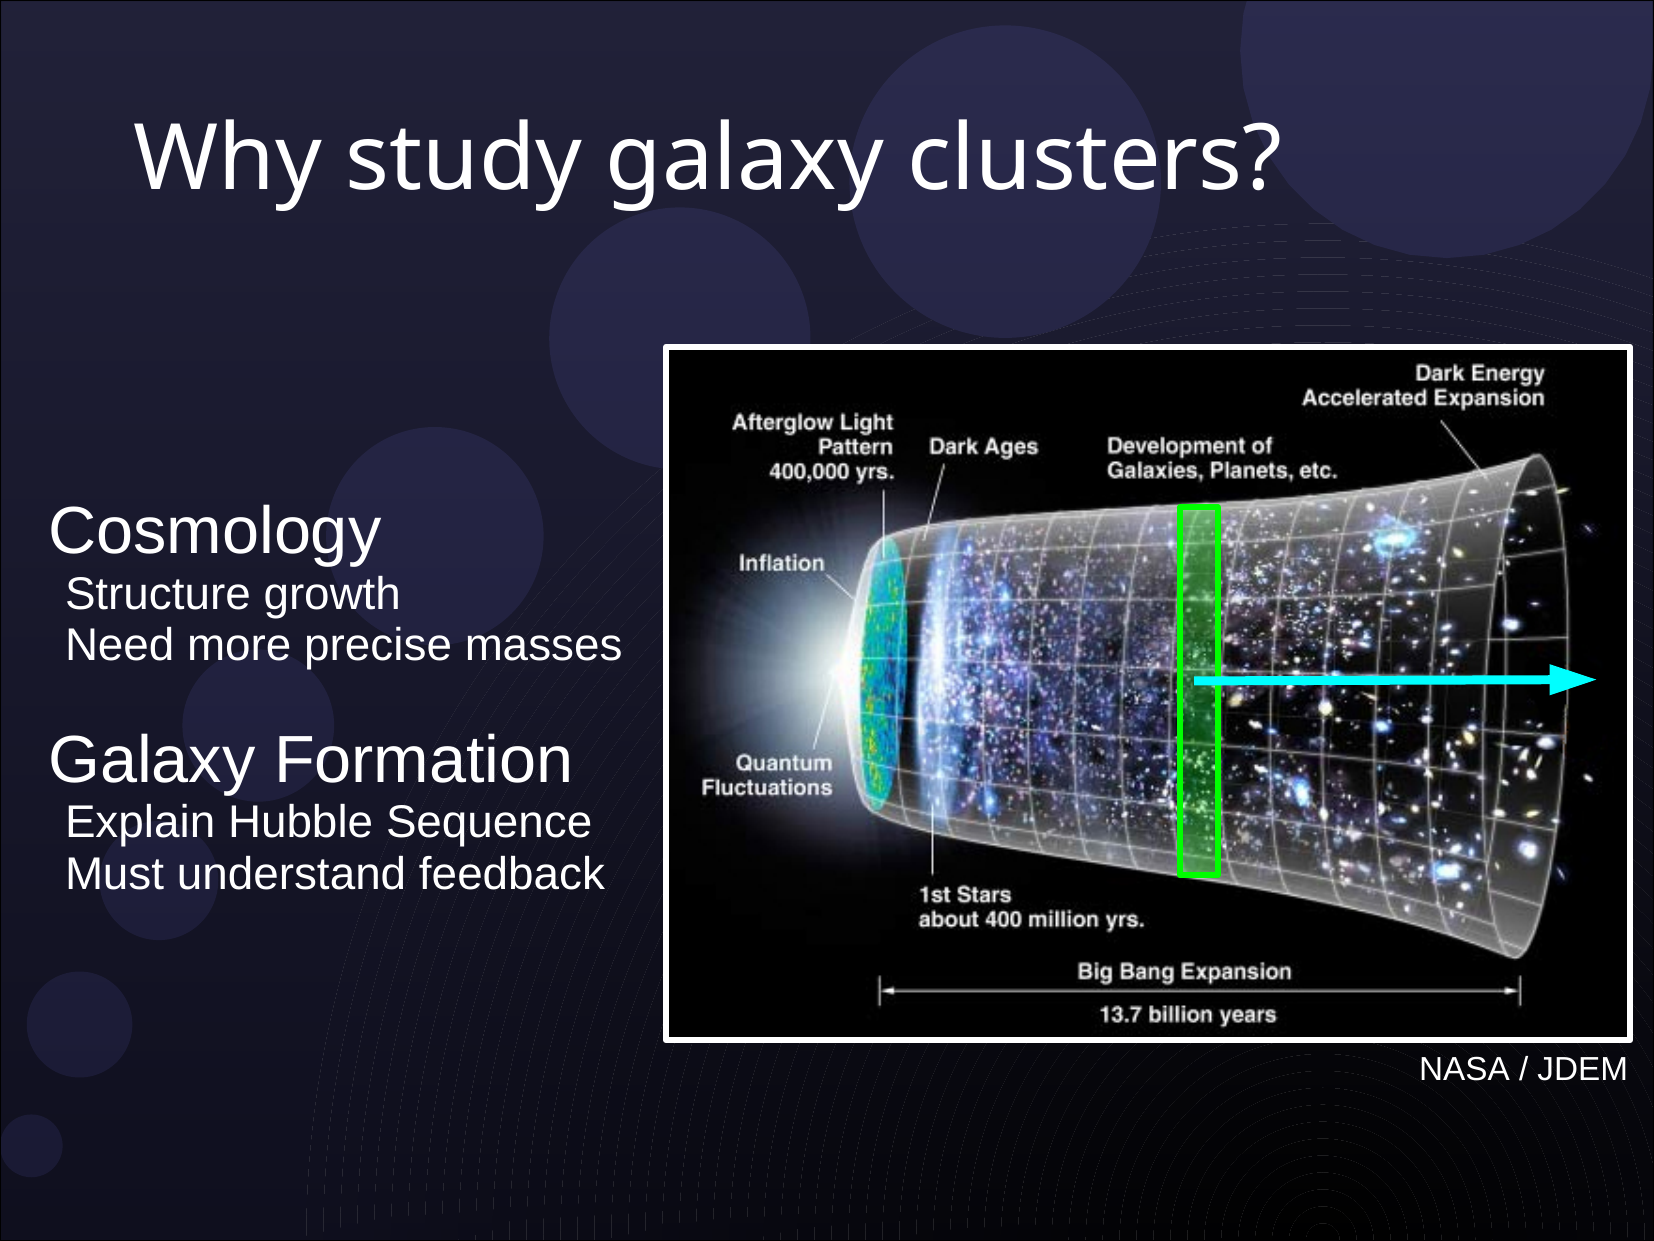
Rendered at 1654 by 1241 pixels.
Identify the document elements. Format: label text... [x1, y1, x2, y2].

text_box Why study galaxy clusters? [133, 91, 1505, 221]
text_box NASA / JDEM [1419, 1050, 1629, 1088]
text_box Cosmology Structure growth Need more precise masses Galaxy Formation Explain Hubble Sequence Must understand feedback [26, 489, 651, 902]
text_box [1180, 507, 1218, 876]
picture [669, 349, 1627, 1038]
